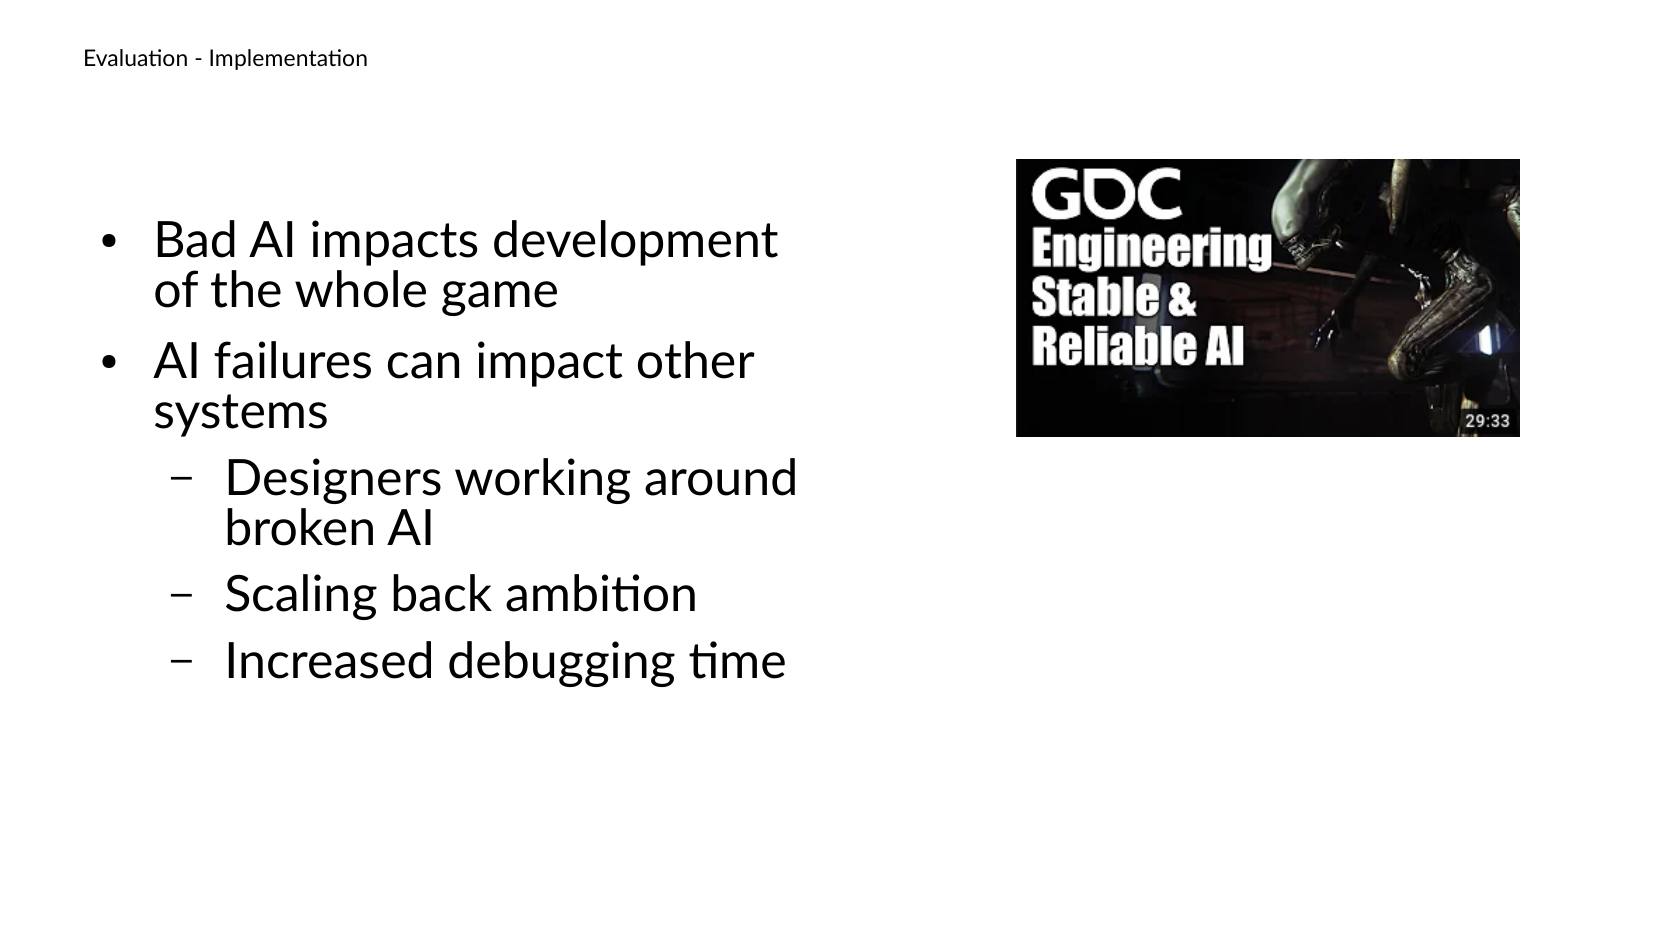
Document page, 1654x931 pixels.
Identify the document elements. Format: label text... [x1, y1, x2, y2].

picture [1016, 159, 1520, 437]
title Evaluation - Implementation [83, 0, 1571, 119]
list Bad AI impacts development of the whole game AI failures can impact other systems Designers working around broken AI Scaling back ambition Increased debugging time [82, 217, 809, 839]
